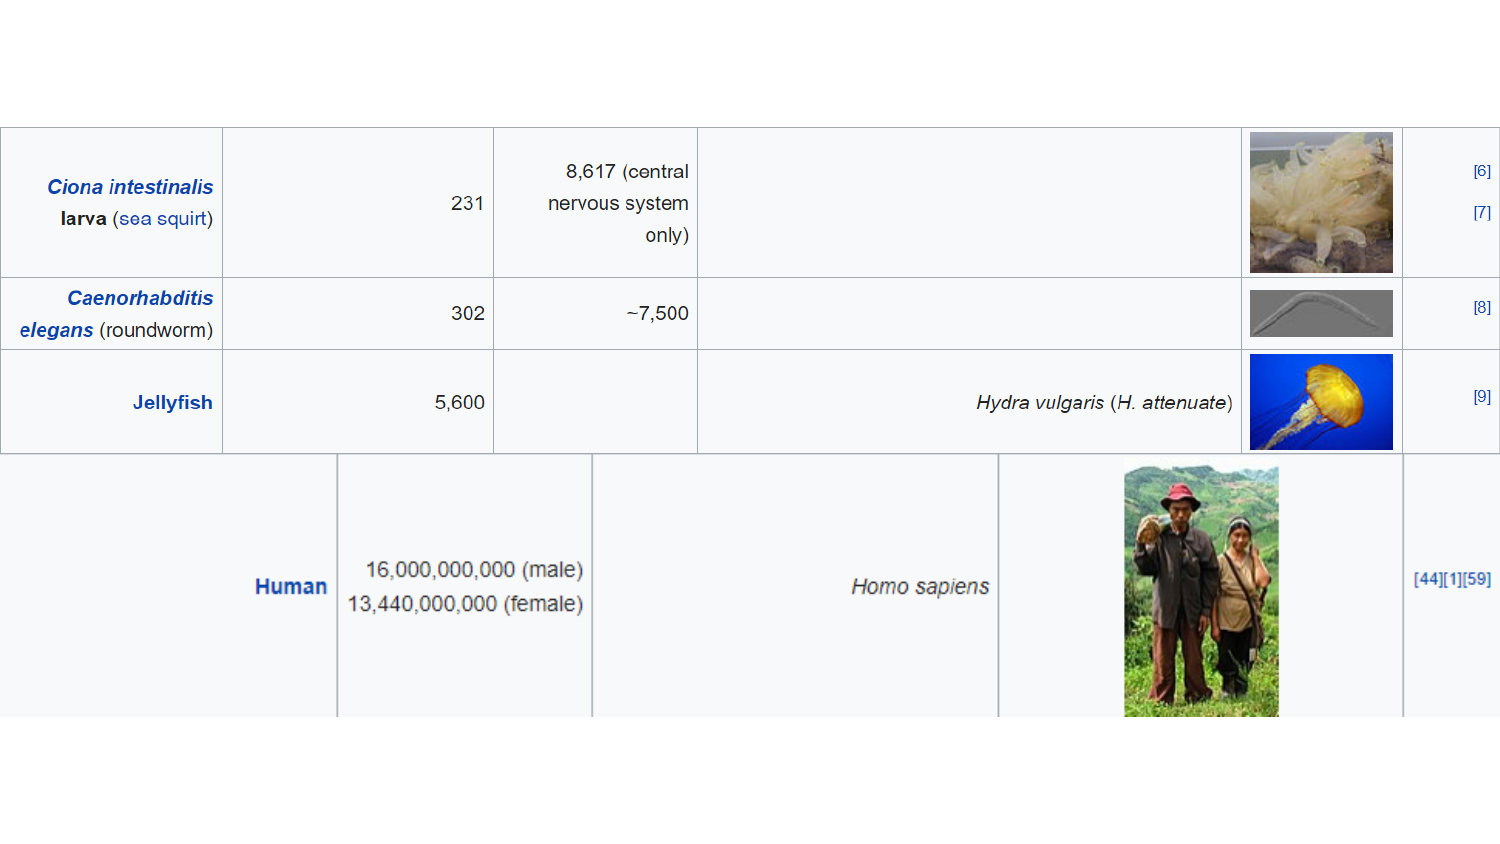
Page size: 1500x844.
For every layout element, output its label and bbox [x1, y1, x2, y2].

picture [0, 127, 1500, 717]
